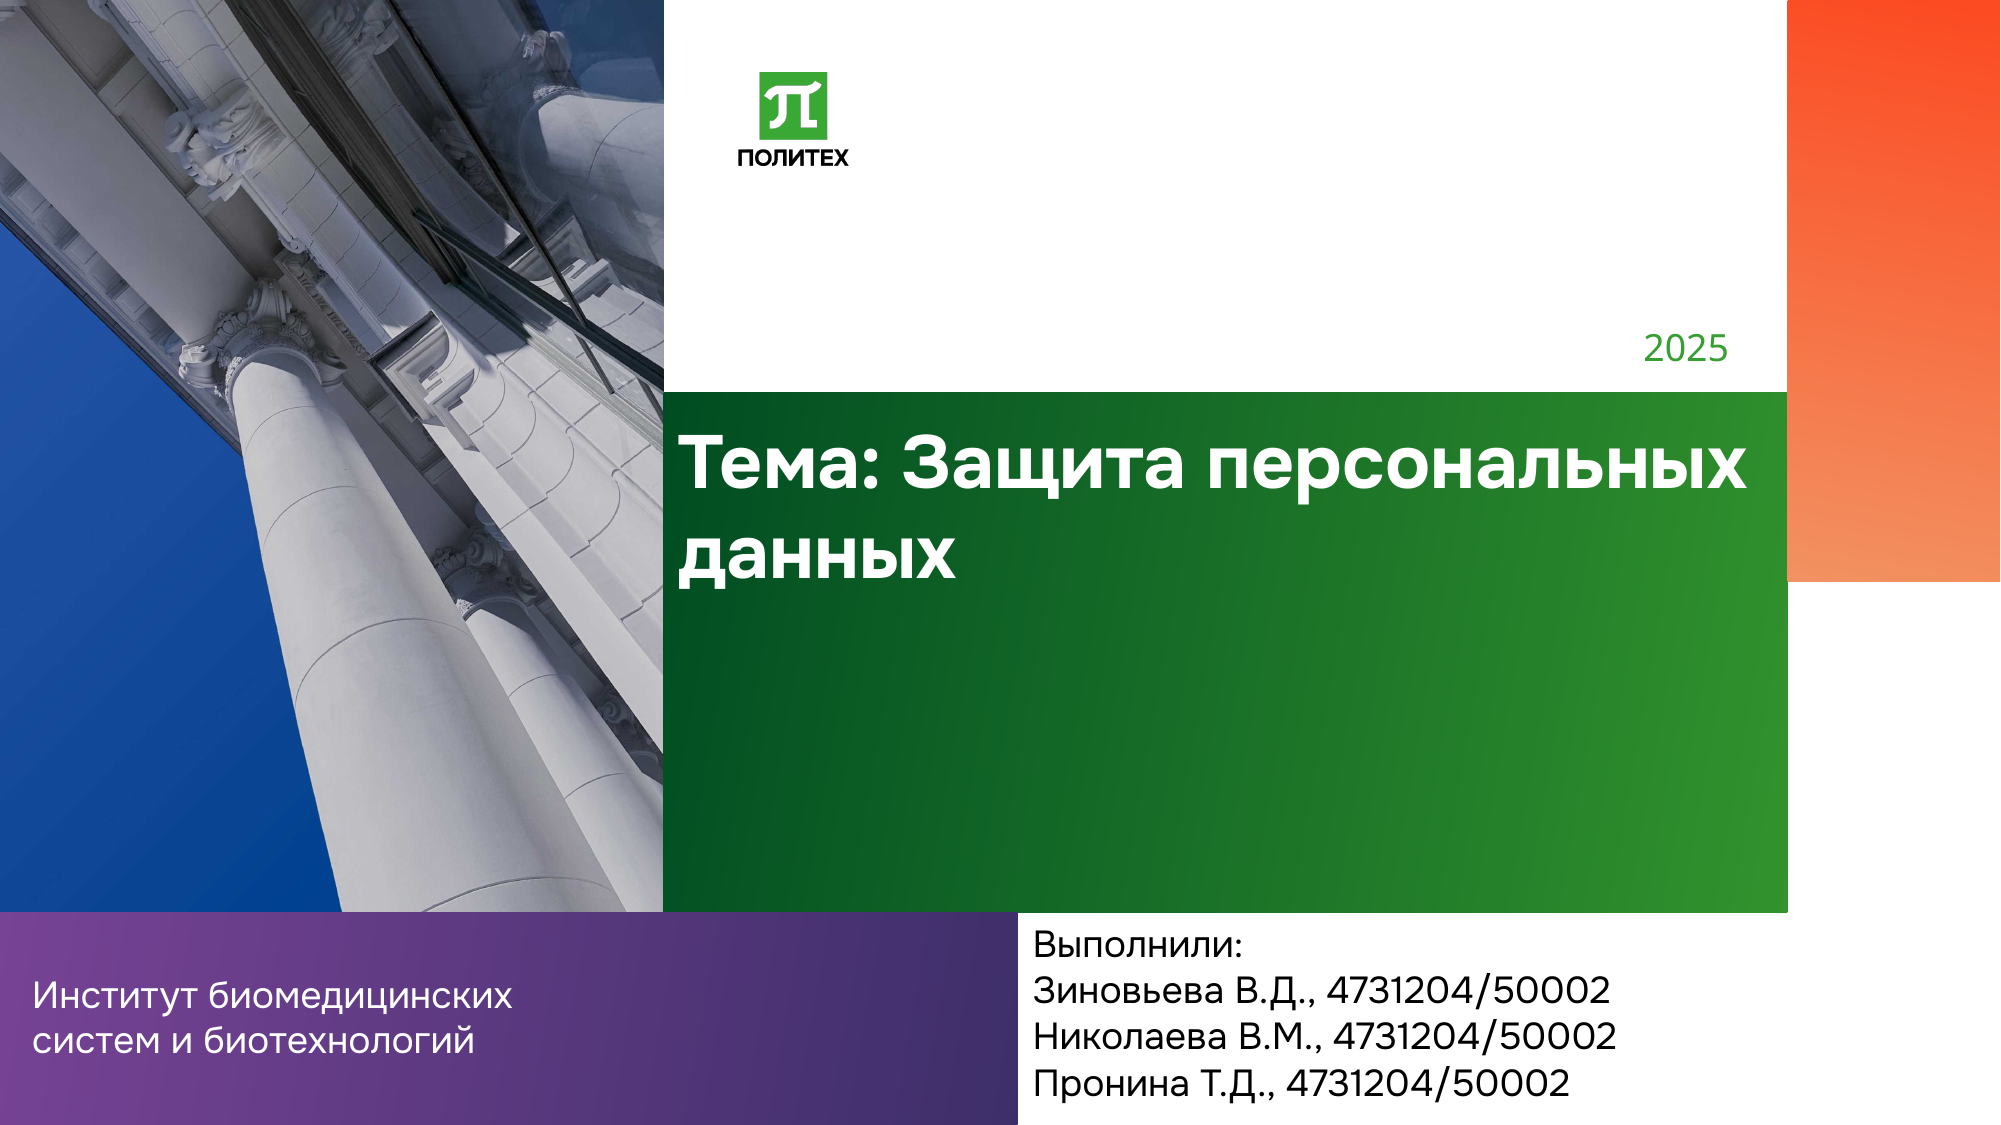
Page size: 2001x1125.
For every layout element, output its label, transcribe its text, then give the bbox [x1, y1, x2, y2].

picture [0, 0, 664, 912]
text_box [663, 0, 2000, 582]
picture [738, 72, 849, 166]
text_box Тема: Защита персональных данных [663, 405, 1788, 842]
text_box Выполнили: Зиновьева В.Д., 4731204/50002 Николаева В.М., 4731204/50002 Пронина Т.Д., 4731204/50002 [1017, 912, 1772, 1111]
text_box Институт биомедицинских систем и биотехнологий [17, 963, 601, 1069]
text_box [0, 842, 1788, 1125]
text_box 2025 [1453, 317, 1745, 377]
